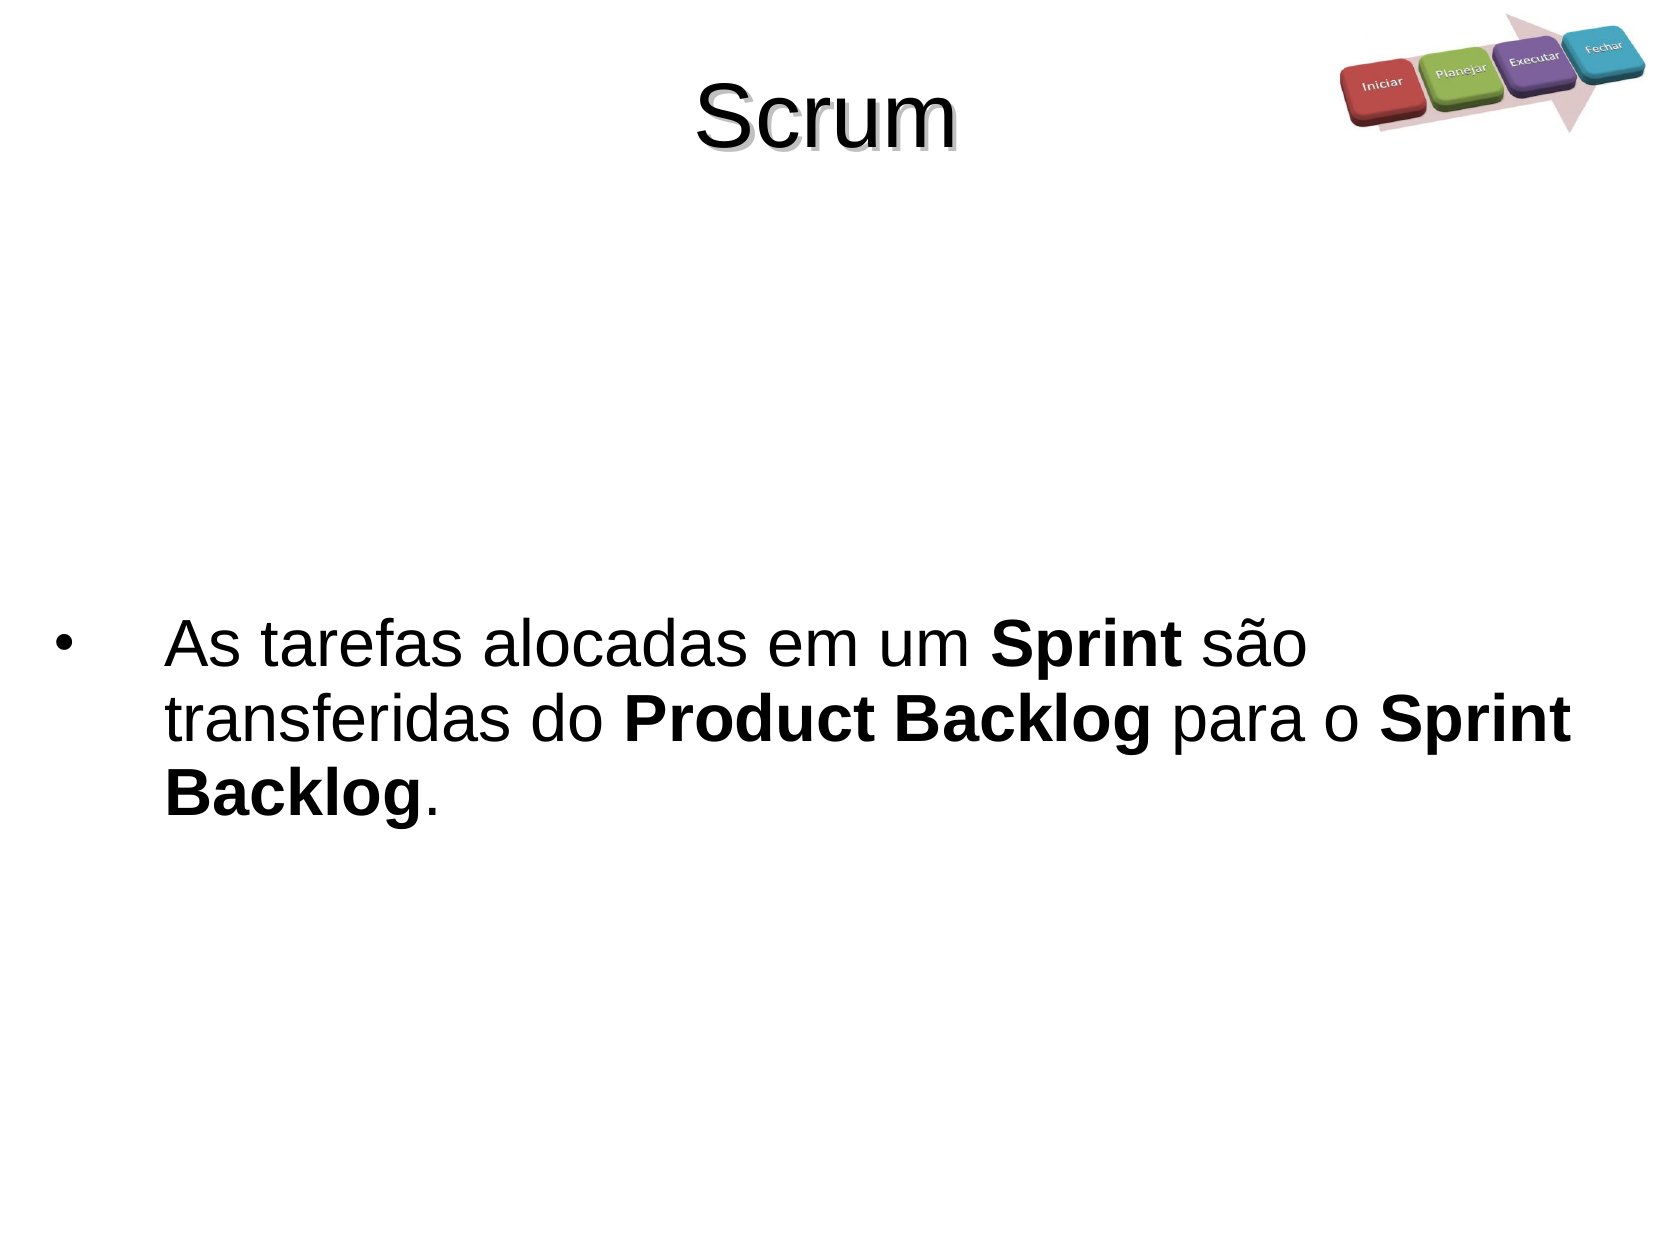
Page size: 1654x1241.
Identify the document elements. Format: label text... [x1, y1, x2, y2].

text_box As tarefas alocadas em um Sprint são transferidas do Product Backlog para o Sprint Backlog. [52, 258, 1601, 1180]
title Scrum [82, 17, 1571, 210]
chart [1334, 13, 1647, 136]
